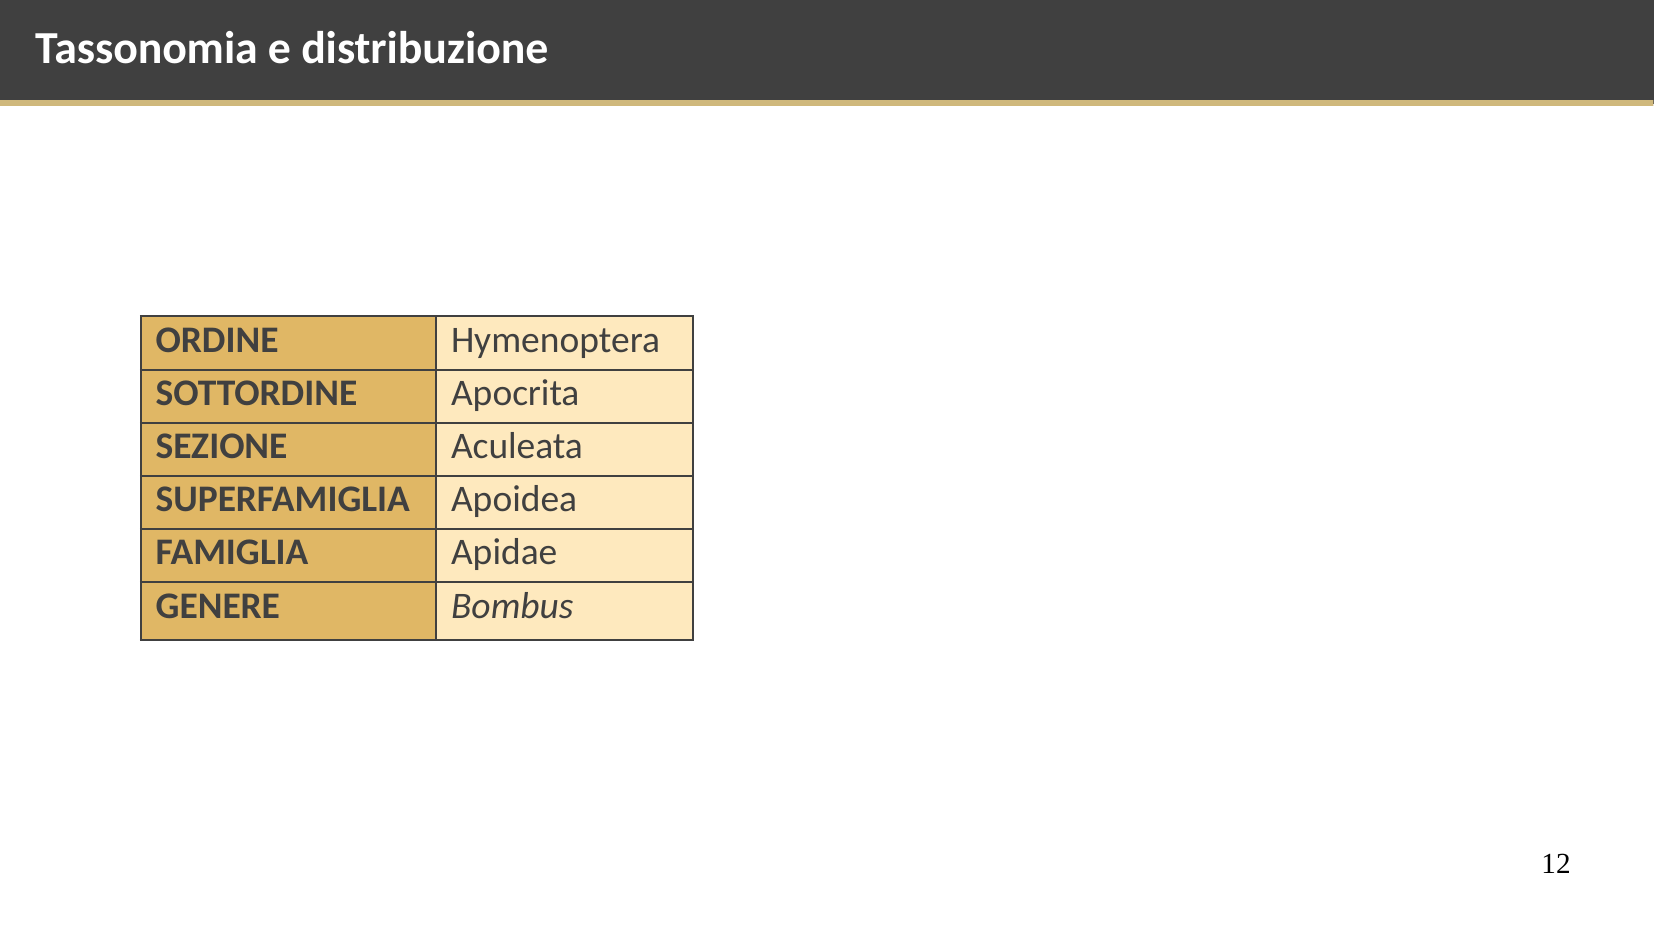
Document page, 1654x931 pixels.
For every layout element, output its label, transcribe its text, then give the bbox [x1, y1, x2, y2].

table_header ORDINE [142, 317, 435, 369]
table_cell Apidae [437, 530, 692, 581]
table_cell GENERE [142, 583, 435, 639]
table_cell FAMIGLIA [142, 530, 435, 581]
text_box Tassonomia e distribuzione [0, 0, 1654, 100]
table_cell SUPERFAMIGLIA [142, 477, 435, 528]
table_cell Apocrita [437, 371, 692, 422]
table_cell Aculeata [437, 424, 692, 475]
table_cell SEZIONE [142, 424, 435, 475]
table_header Hymenoptera [437, 317, 692, 369]
table_cell Apoidea [437, 477, 692, 528]
table_cell SOTTORDINE [142, 371, 435, 422]
table_cell Bombus [437, 583, 692, 639]
